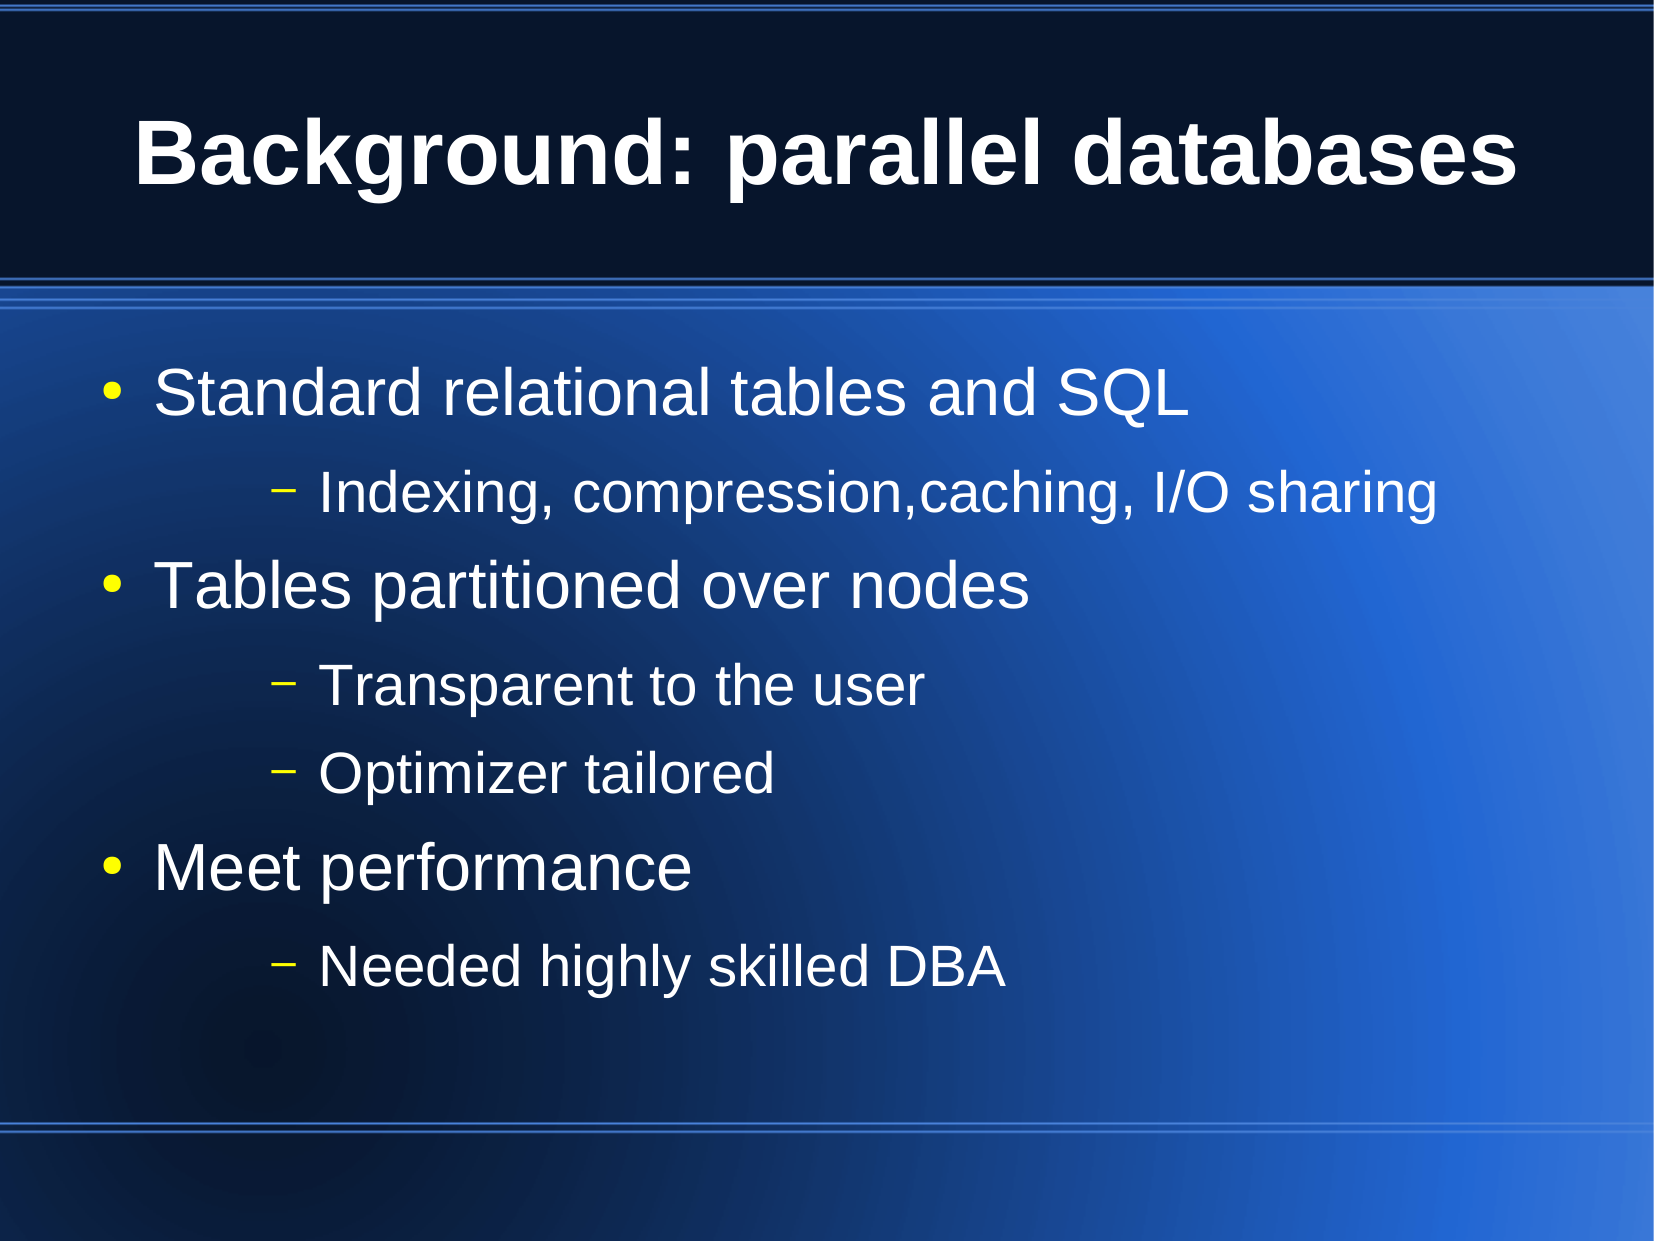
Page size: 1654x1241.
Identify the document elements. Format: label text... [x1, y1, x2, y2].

list Standard relational tables and SQL Indexing, compression,caching, I/O sharing Tables partitioned over nodes Transparent to the user Optimizer tailored Meet performance Needed highly skilled DBA [82, 355, 1536, 1043]
title Background: parallel databases [82, 49, 1571, 257]
picture [0, 0, 1654, 1241]
